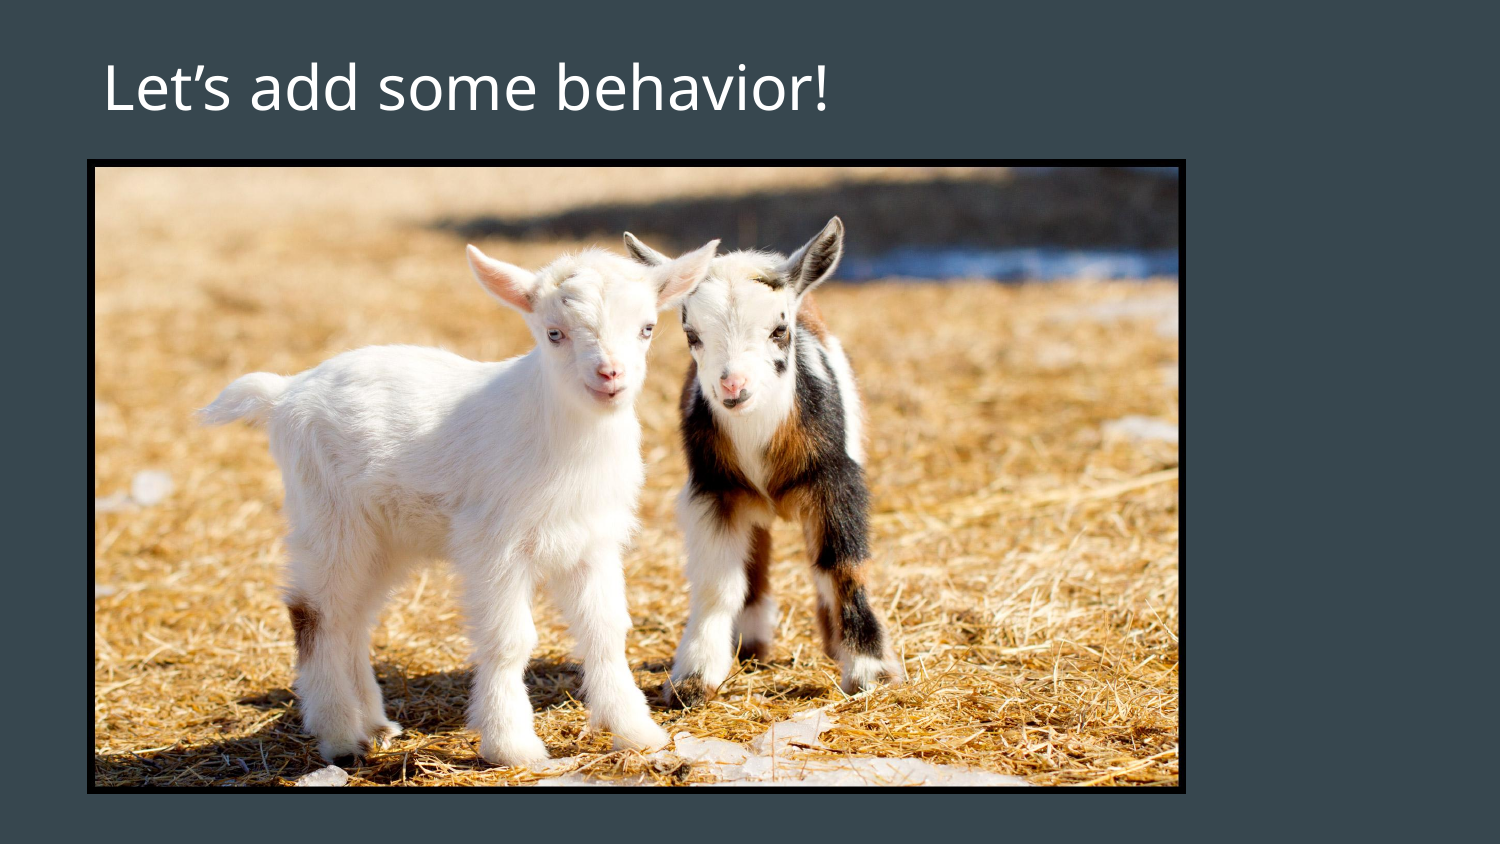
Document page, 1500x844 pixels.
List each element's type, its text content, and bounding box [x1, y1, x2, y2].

picture [87, 159, 1186, 794]
list Let’s add some behavior! [87, 35, 1072, 135]
